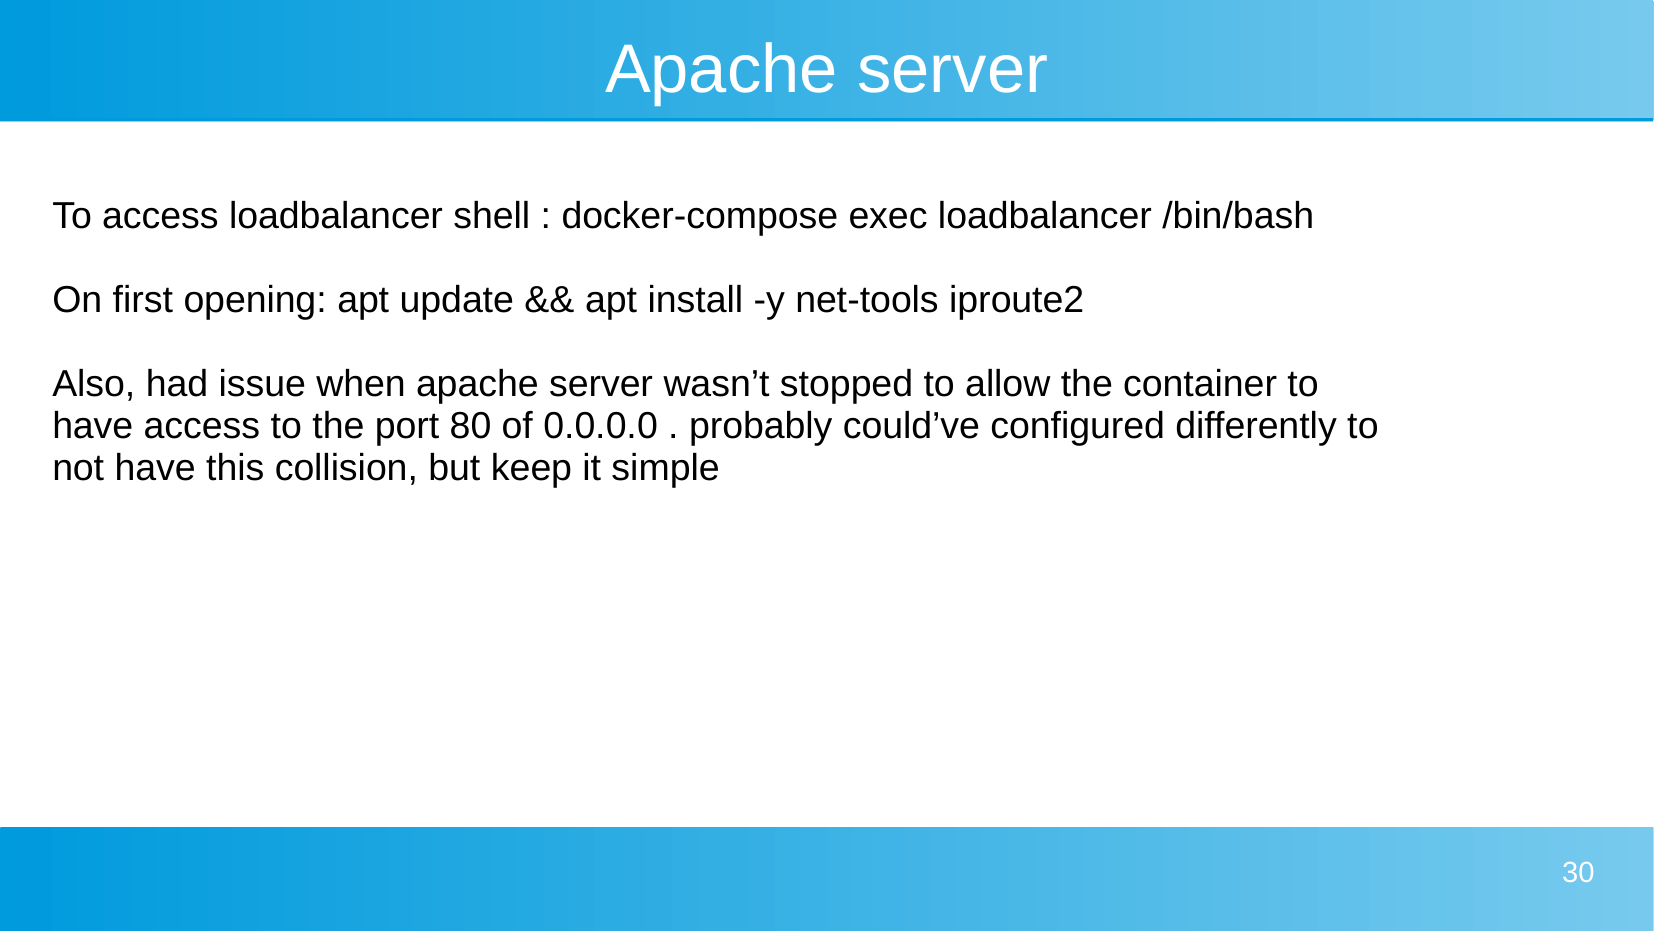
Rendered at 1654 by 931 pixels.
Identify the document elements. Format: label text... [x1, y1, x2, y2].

text_box To access loadbalancer shell : docker-compose exec loadbalancer /bin/bash On first opening: apt update && apt install -y net-tools iproute2 Also, had issue when apache server wasn’t stopped to allow the container to have access to the port 80 of 0.0.0.0 . probably could’ve configured differently to not have this collision, but keep it simple [37, 187, 1426, 497]
title Apache server [59, 29, 1595, 108]
